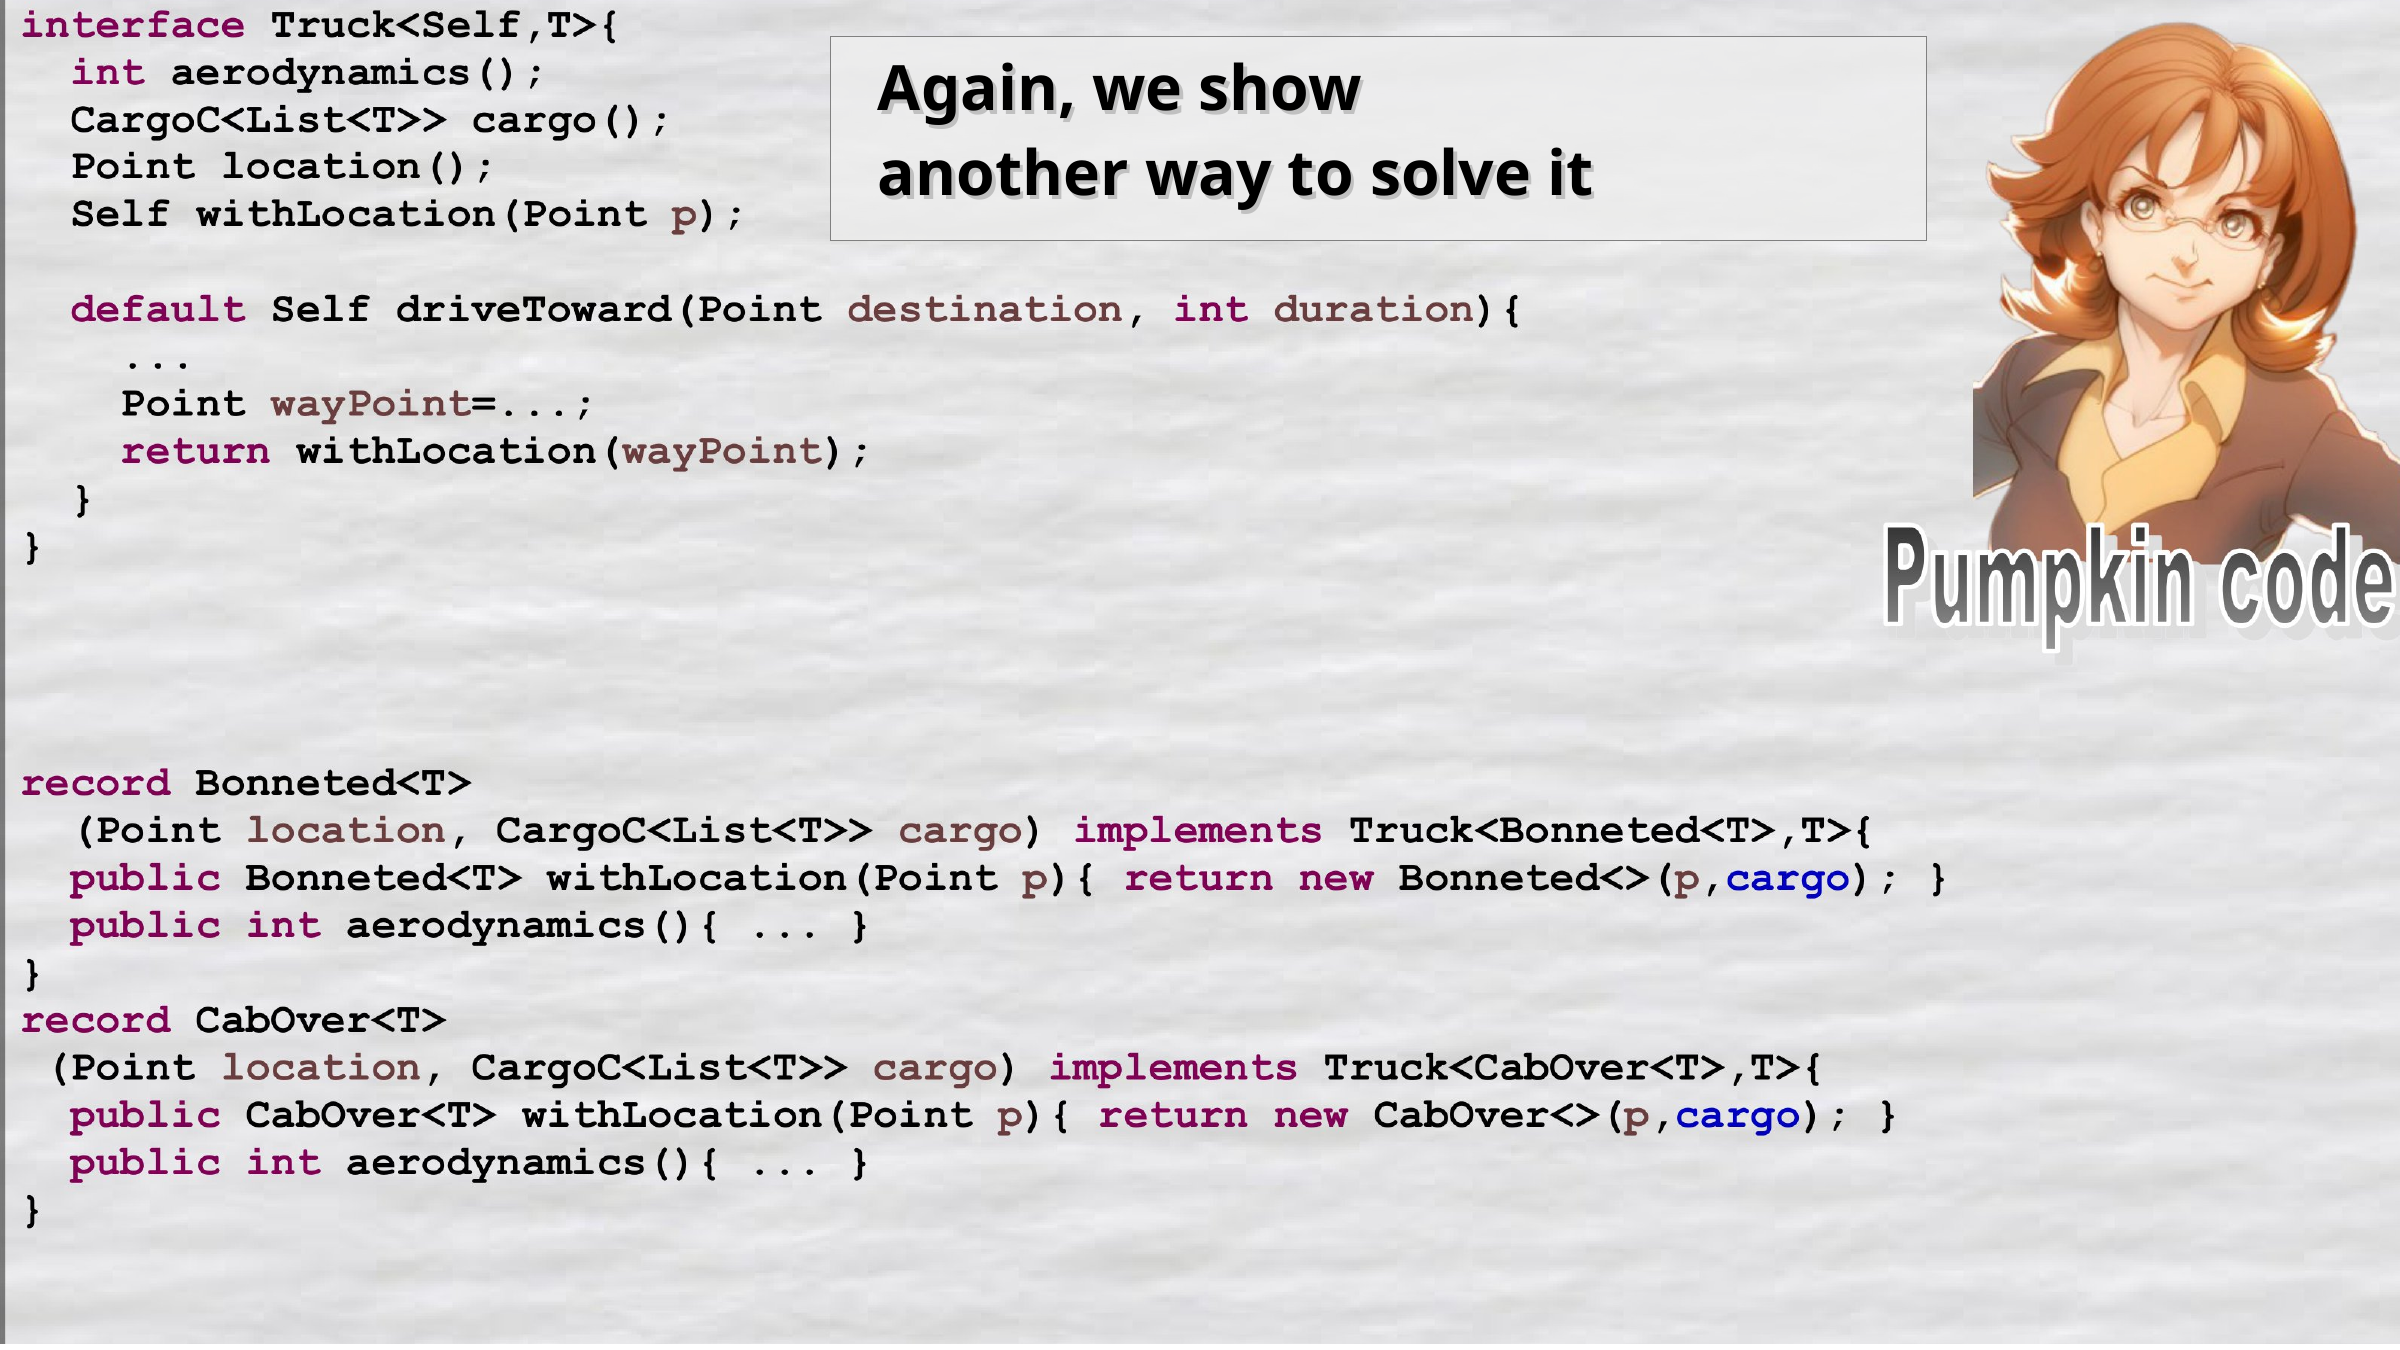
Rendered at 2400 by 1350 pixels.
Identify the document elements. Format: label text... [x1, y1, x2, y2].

text_box Again, we show another way to solve it [830, 36, 1927, 241]
picture [0, 0, 2400, 1344]
